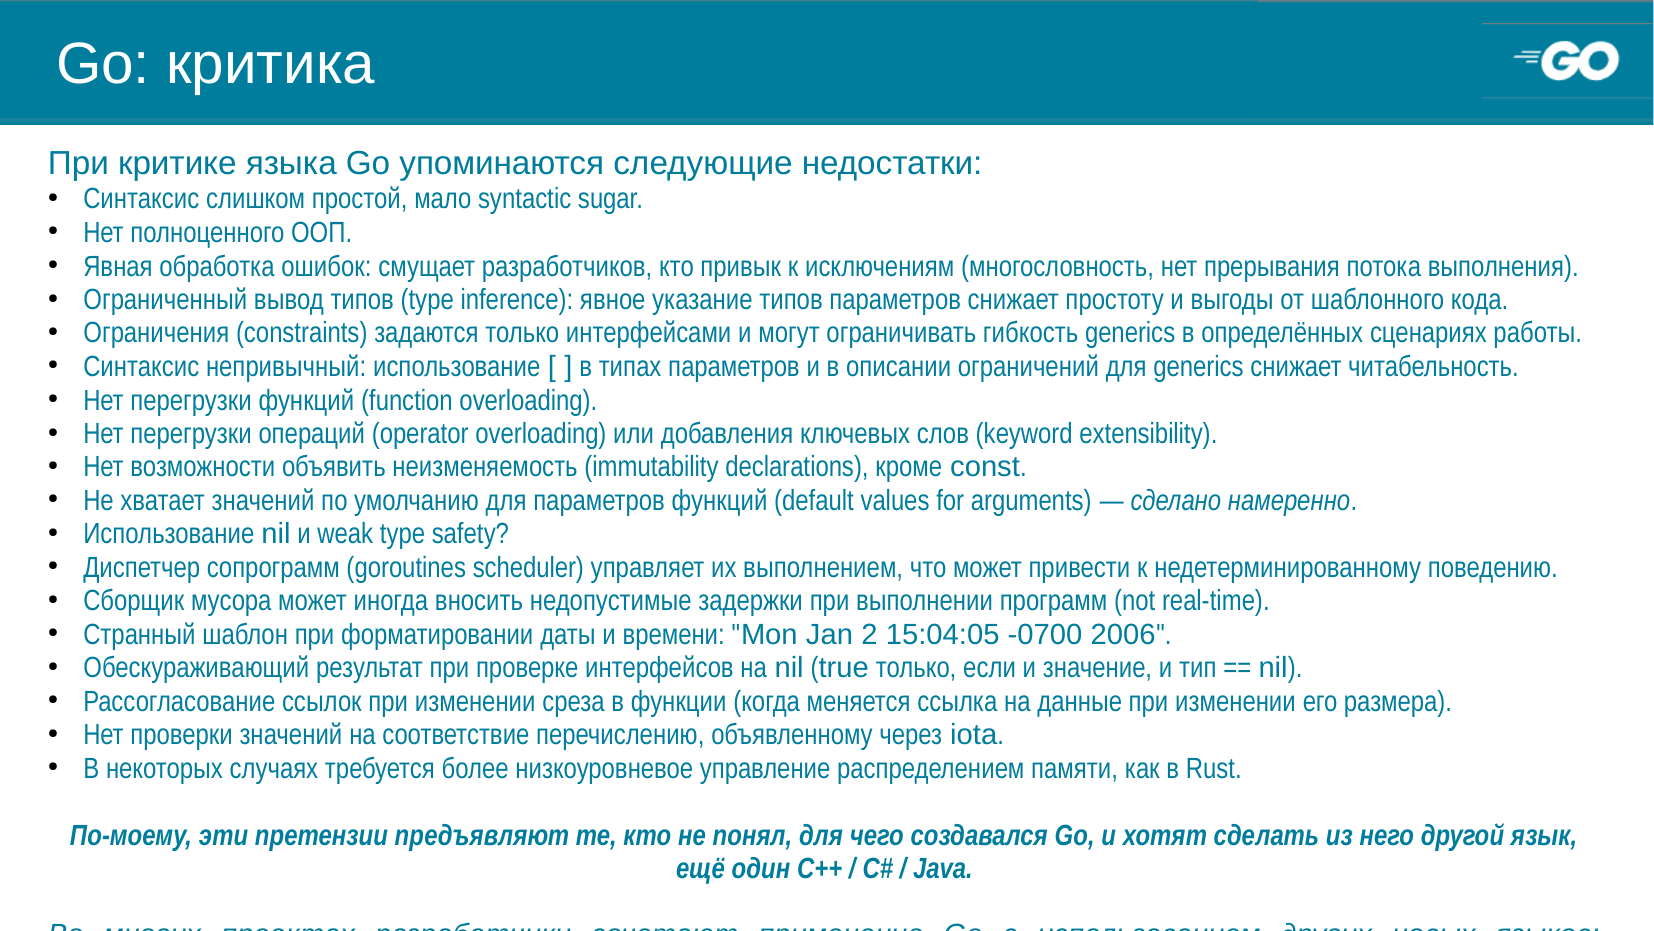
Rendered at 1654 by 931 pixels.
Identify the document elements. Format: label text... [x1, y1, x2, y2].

picture [1542, 41, 1619, 81]
text_box Go: критика [41, 23, 1495, 104]
text_box При критике языка Go упоминаются следующие недостатки: Синтаксис слишком простой, мало syntactic sugar. Нет полноценного ООП. Явная обработка ошибок: смущает разработчиков, кто привык к исключениям (многословность, нет прерывания потока выполнения). Ограниченный вывод типов (type inference): явное указание типов параметров снижает простоту и выгоды от шаблонного кода. Ограничения (constraints) задаются только интерфейсами и могут ограничивать гибкость generics в определённых сценариях работы. Синтаксис непривычный: использование [ ] в типах параметров и в описании ограничений для generics снижает читабельность. Нет перегрузки функций (function overloading). Нет перегрузки операций (operator overloading) или добавления ключевых слов (keyword extensibility). Нет возможности объявить неизменяемость (immutability declarations), кроме const. Не хватает значений по умолчанию для параметров функций (default values for arguments) — сделано намеренно. Использование nil и weak type safety? Диспетчер сопрограмм (goroutines scheduler) управляет их выполнением, что может привести к недетерминированному поведению. Сборщик мусора может иногда вносить недопустимые задержки при выполнении программ (not real-time). Странный шаблон при форматировании даты и времени: "Mon Jan 2 15:04:05 -0700 2006". Обескураживающий результат при проверке интерфейсов на nil (true только, если и значение, и тип == nil). Рассогласование ссылок при изменении среза в функции (когда меняется ссылка на данные при изменении его размера). Нет проверки значений на соответствие перечислению, объявленному через iota. В некоторых случаях требуется более низкоуровневое управление распределением памяти, как в Rust. По-моему, эти претензии предъявляют те, кто не понял, для чего создавался Go, и хотят сделать из него другой язык, ещё один C++ / C# / Java. Во многих проектах разработчики сочетают применение Go с использованием других новых языков: «Rust vs. Go: Why They’re Better Together» ▲. [33, 137, 1616, 899]
